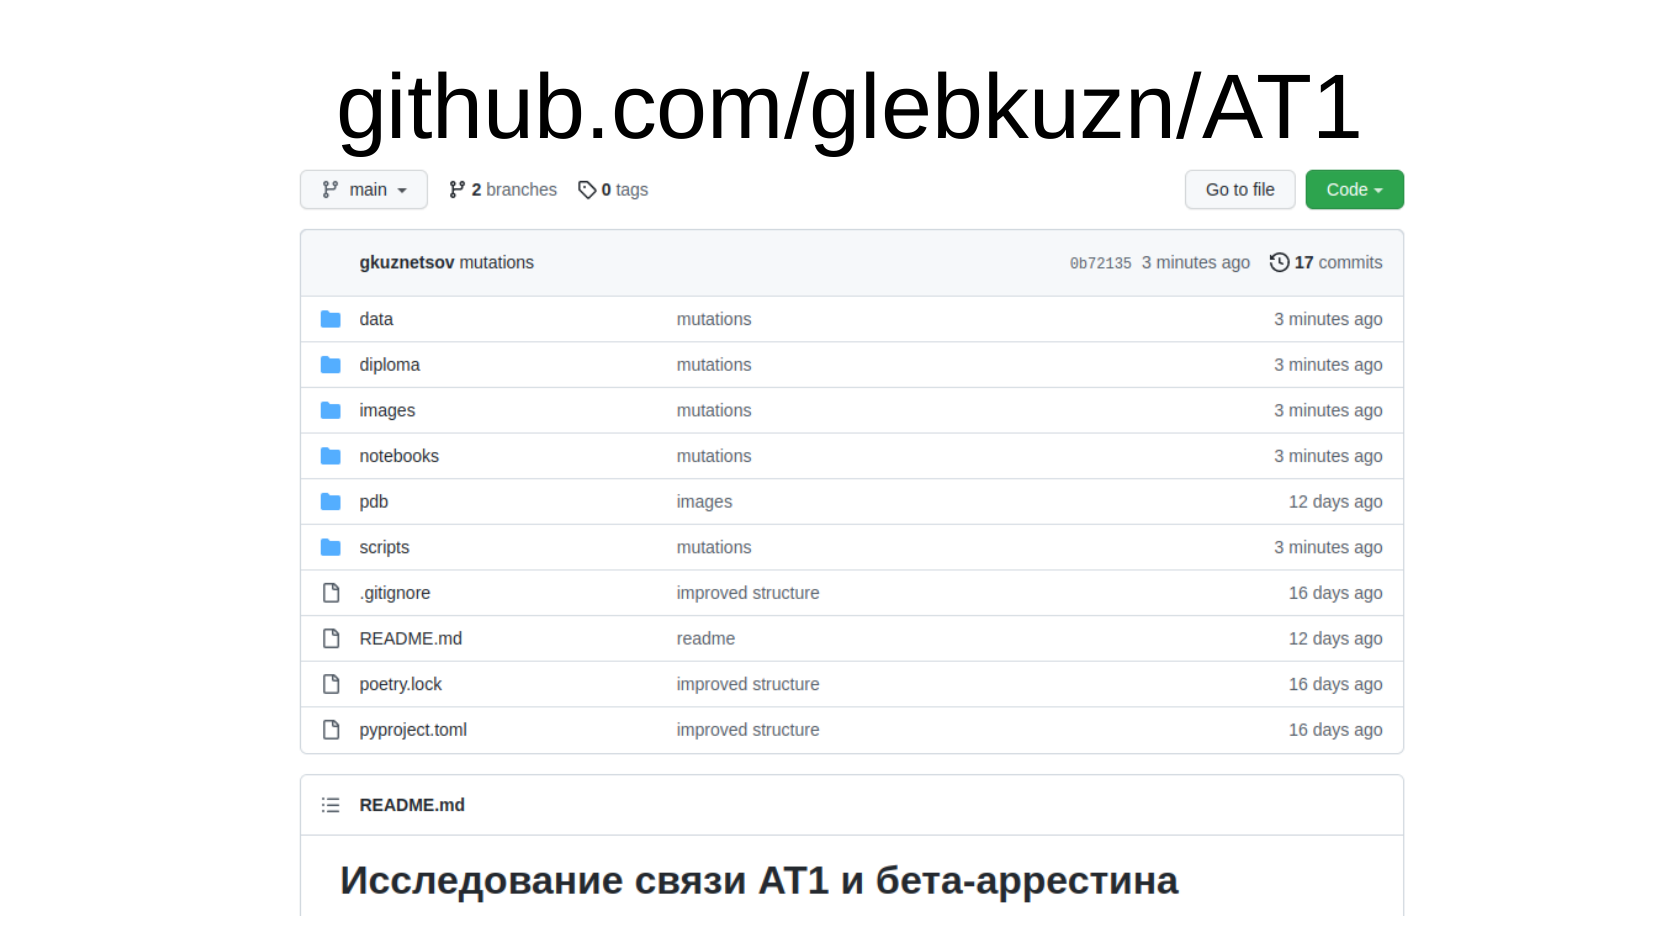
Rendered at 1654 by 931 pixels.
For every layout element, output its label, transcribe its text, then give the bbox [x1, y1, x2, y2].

title github.com/glebkuzn/AT1 [106, 29, 1595, 185]
picture [295, 160, 1418, 916]
